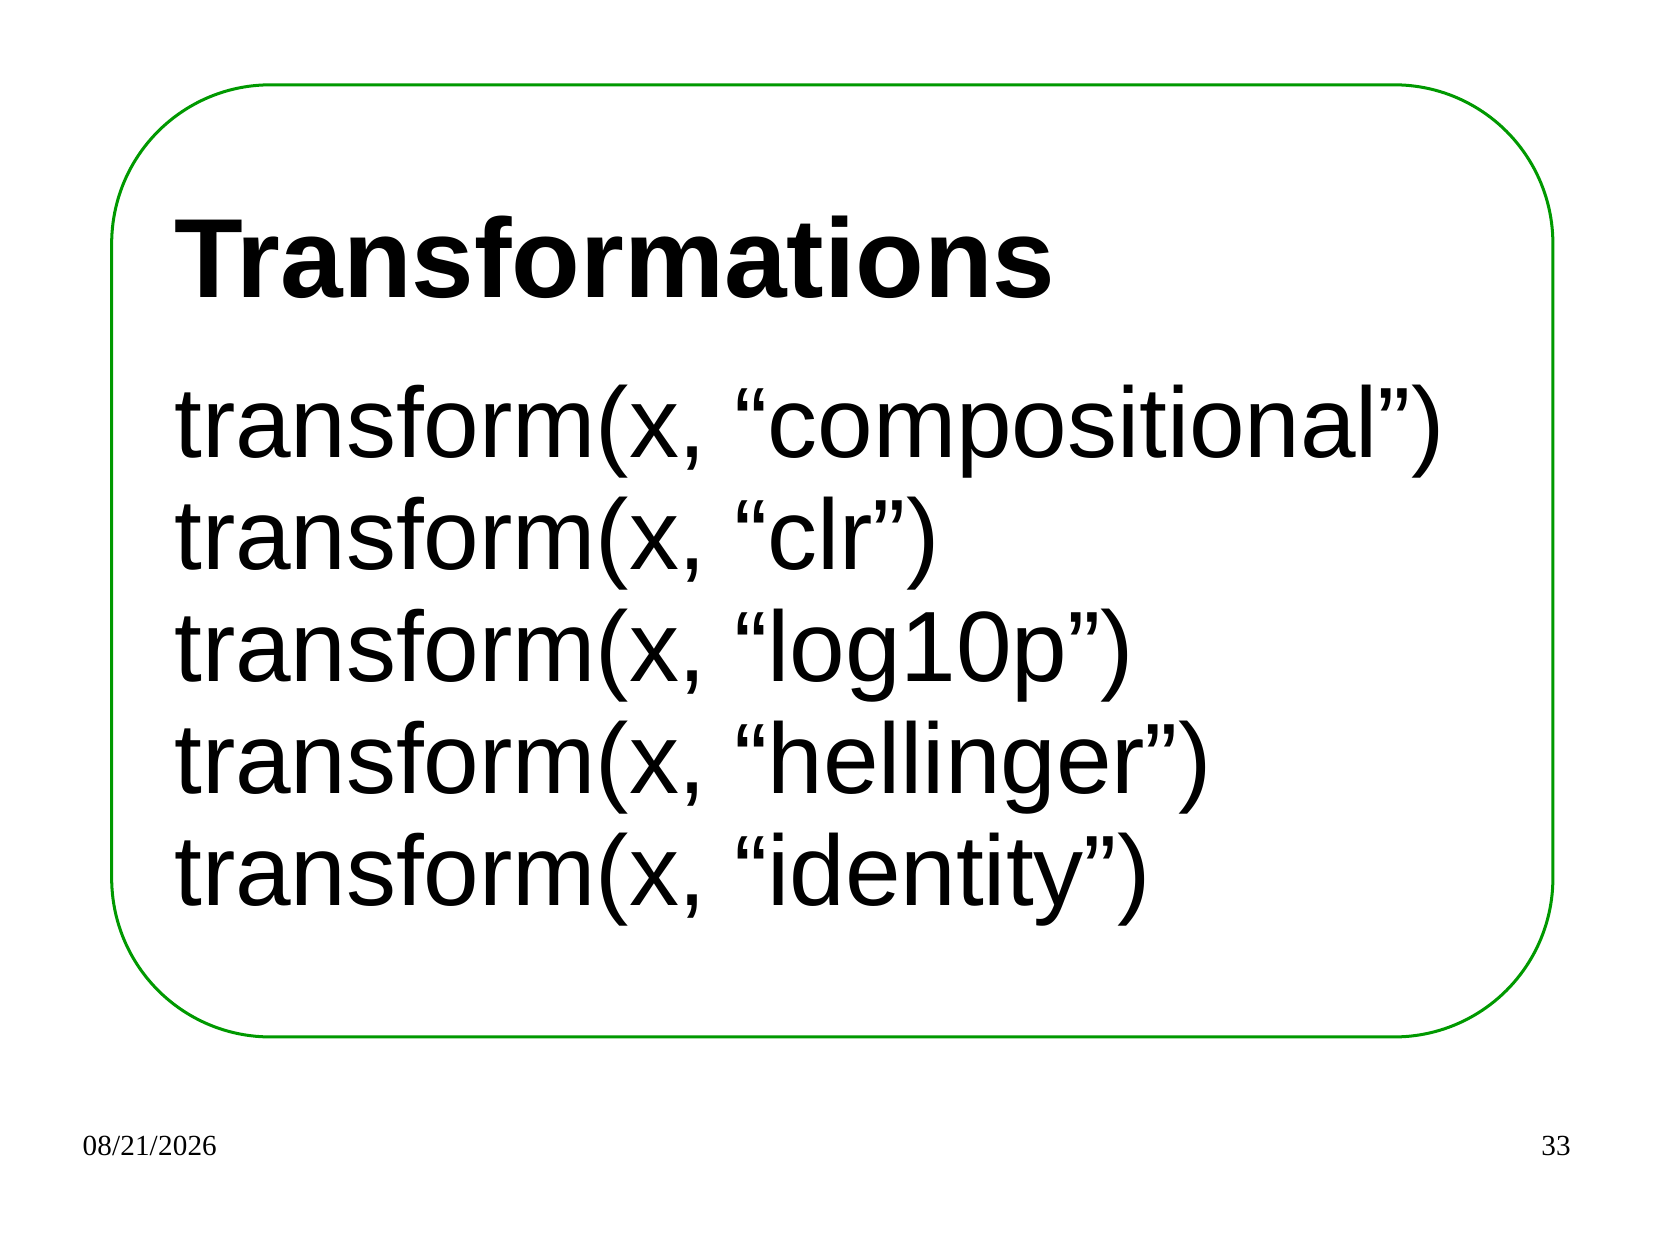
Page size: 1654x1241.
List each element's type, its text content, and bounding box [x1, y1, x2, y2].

text_box Transformations transform(x, “compositional”) transform(x, “clr”) transform(x, “log10p”) transform(x, “hellinger”) transform(x, “identity”) [111, 84, 1553, 1037]
